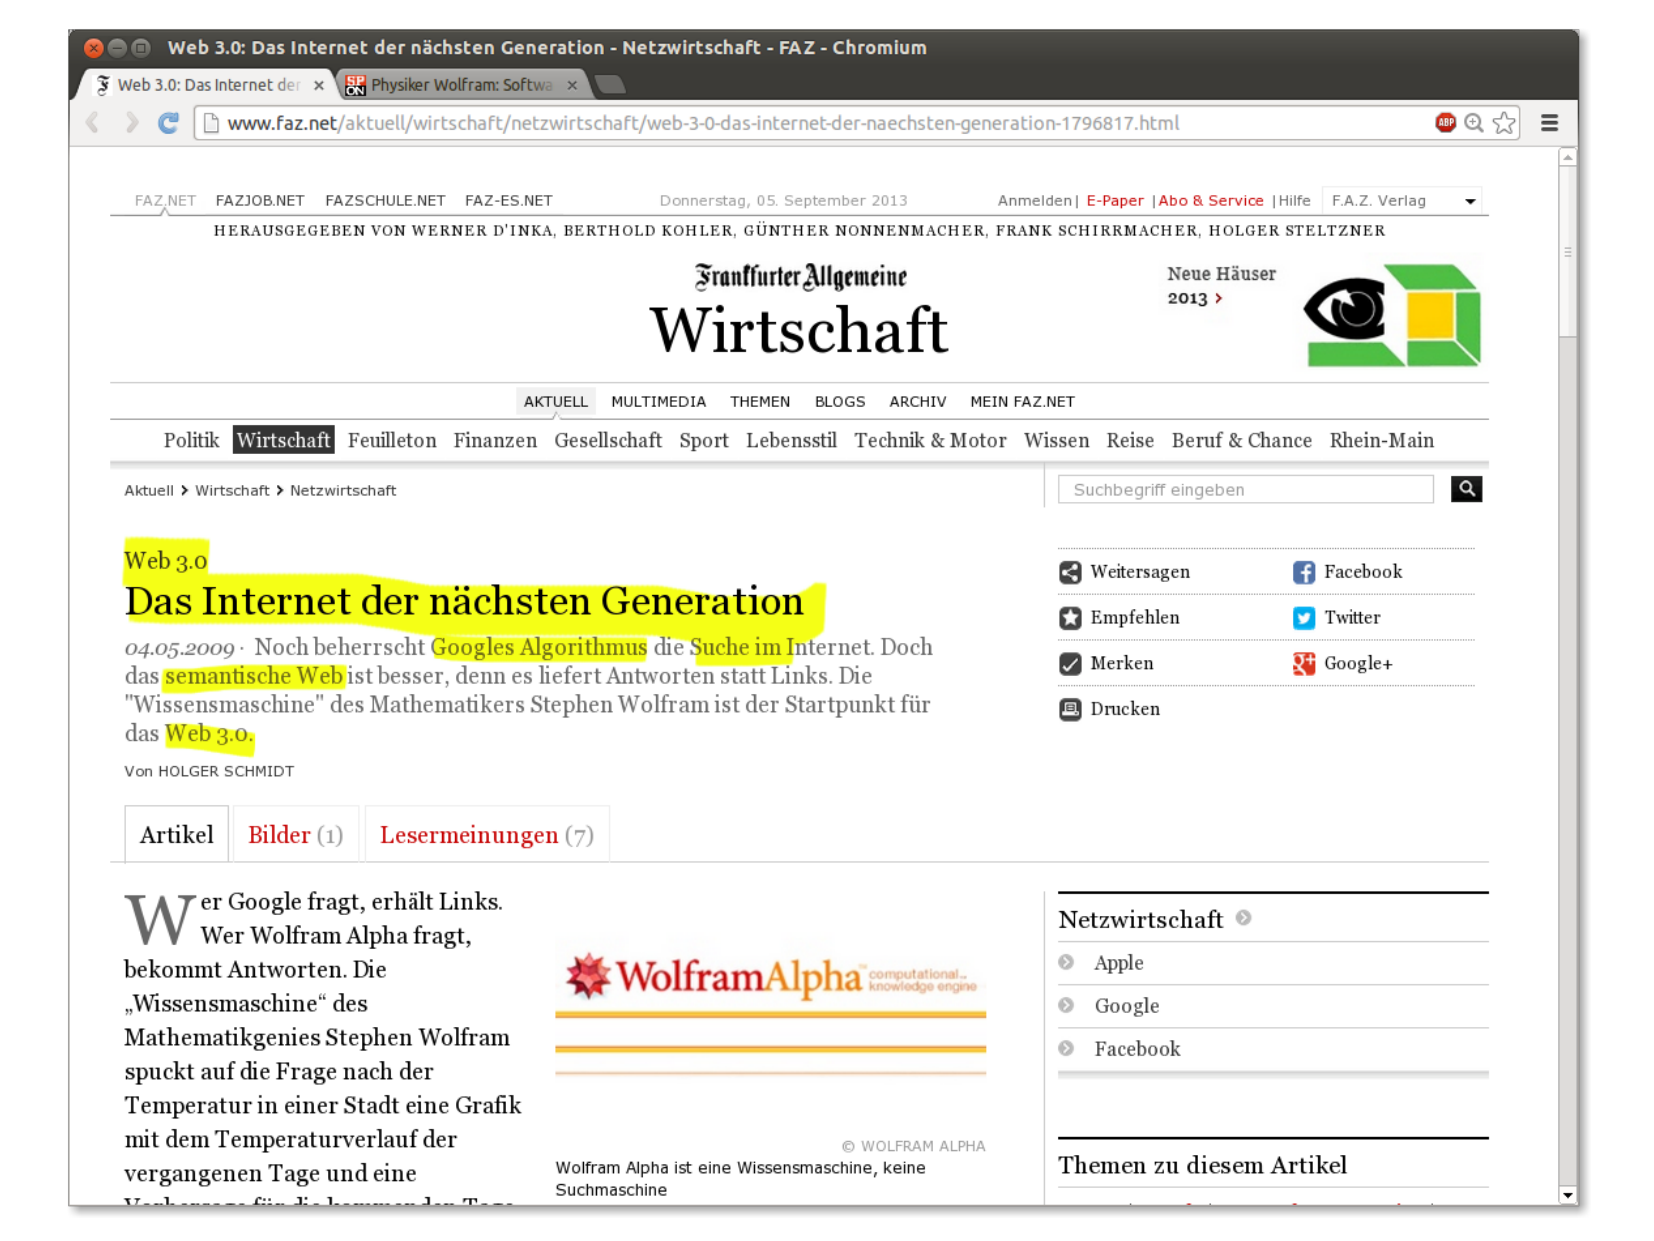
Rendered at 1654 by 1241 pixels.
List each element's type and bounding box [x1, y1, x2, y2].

picture [62, 23, 1591, 1218]
